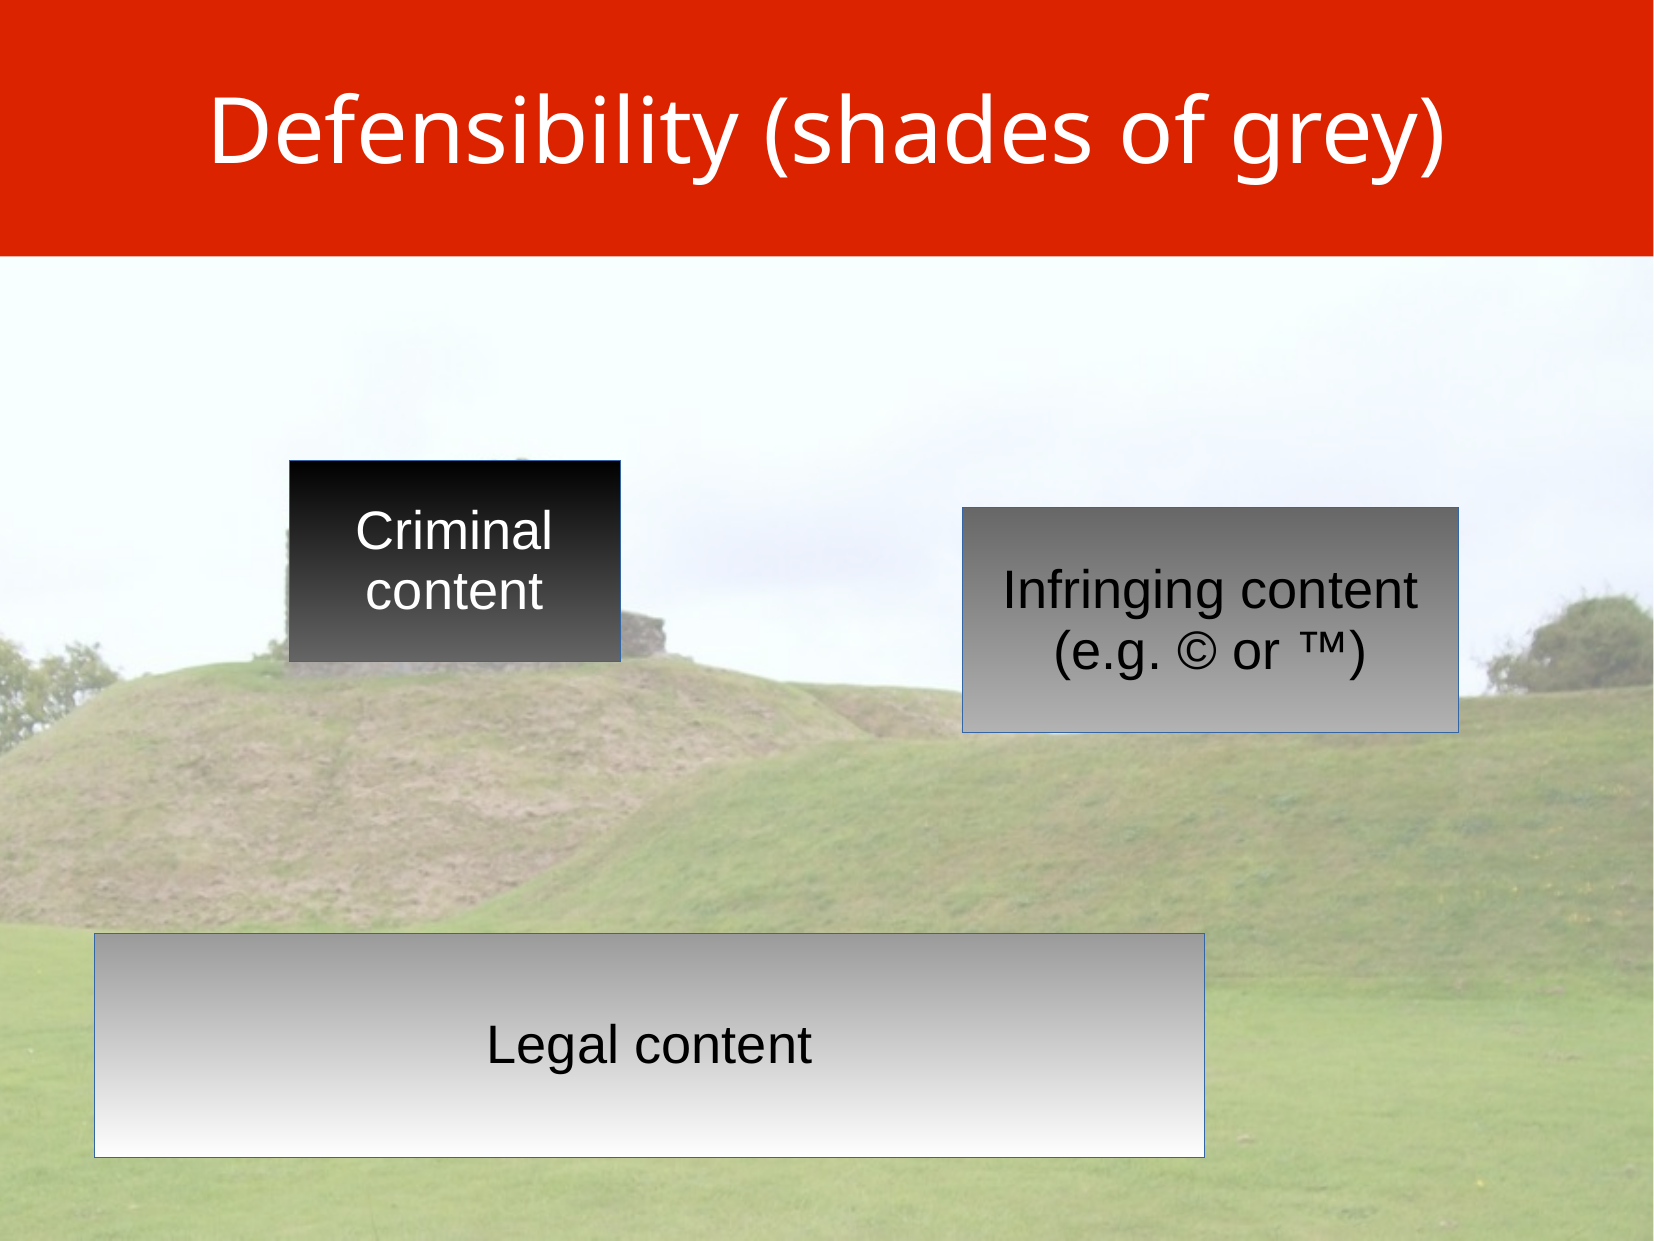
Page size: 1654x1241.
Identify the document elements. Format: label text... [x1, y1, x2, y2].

text_box Infringing content (e.g. © or ™) [962, 507, 1459, 733]
picture [0, 257, 1654, 1241]
text_box Legal content [94, 933, 1205, 1158]
title Defensibility (shades of grey) [0, 0, 1654, 257]
text_box Criminal content [289, 460, 621, 662]
